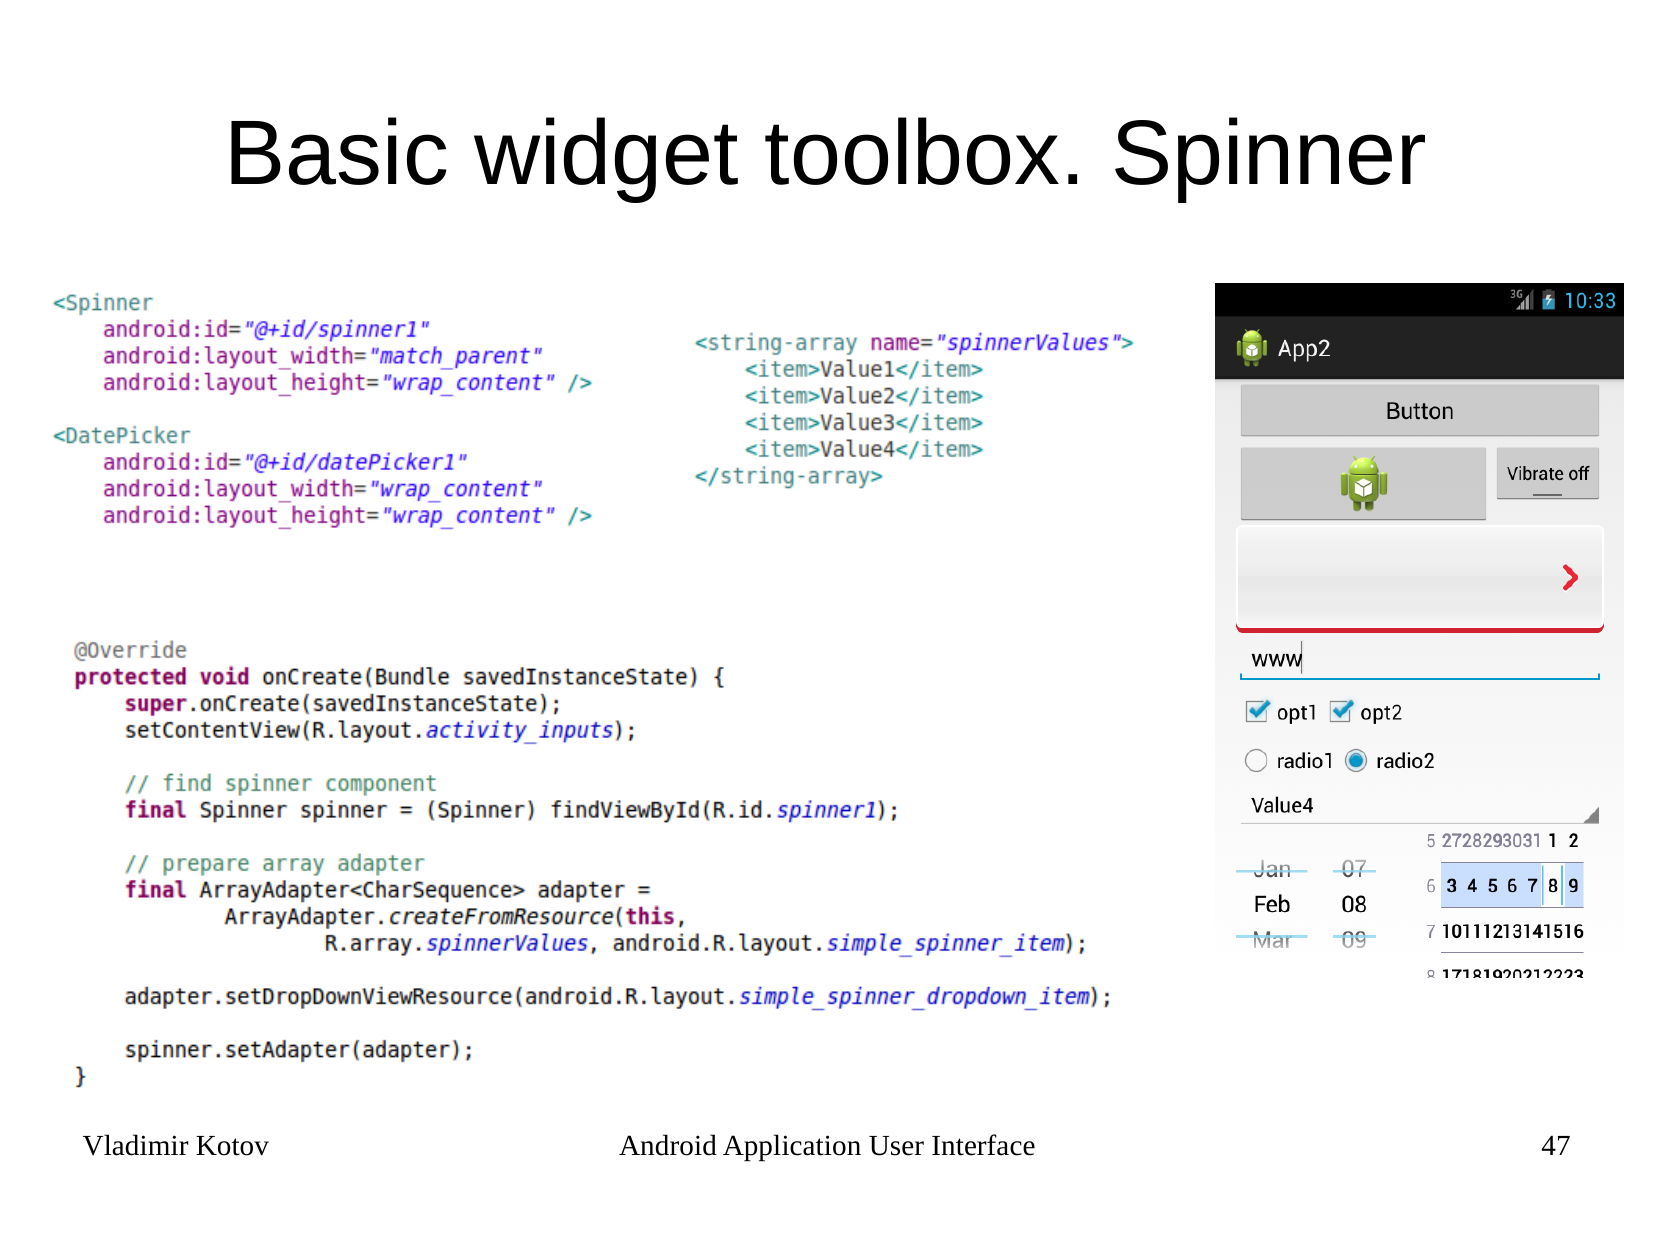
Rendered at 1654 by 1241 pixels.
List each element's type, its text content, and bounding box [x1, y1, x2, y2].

picture [1215, 283, 1624, 978]
picture [70, 633, 1115, 1103]
picture [673, 319, 1165, 512]
picture [39, 284, 611, 557]
title Basic widget toolbox. Spinner [82, 49, 1571, 257]
